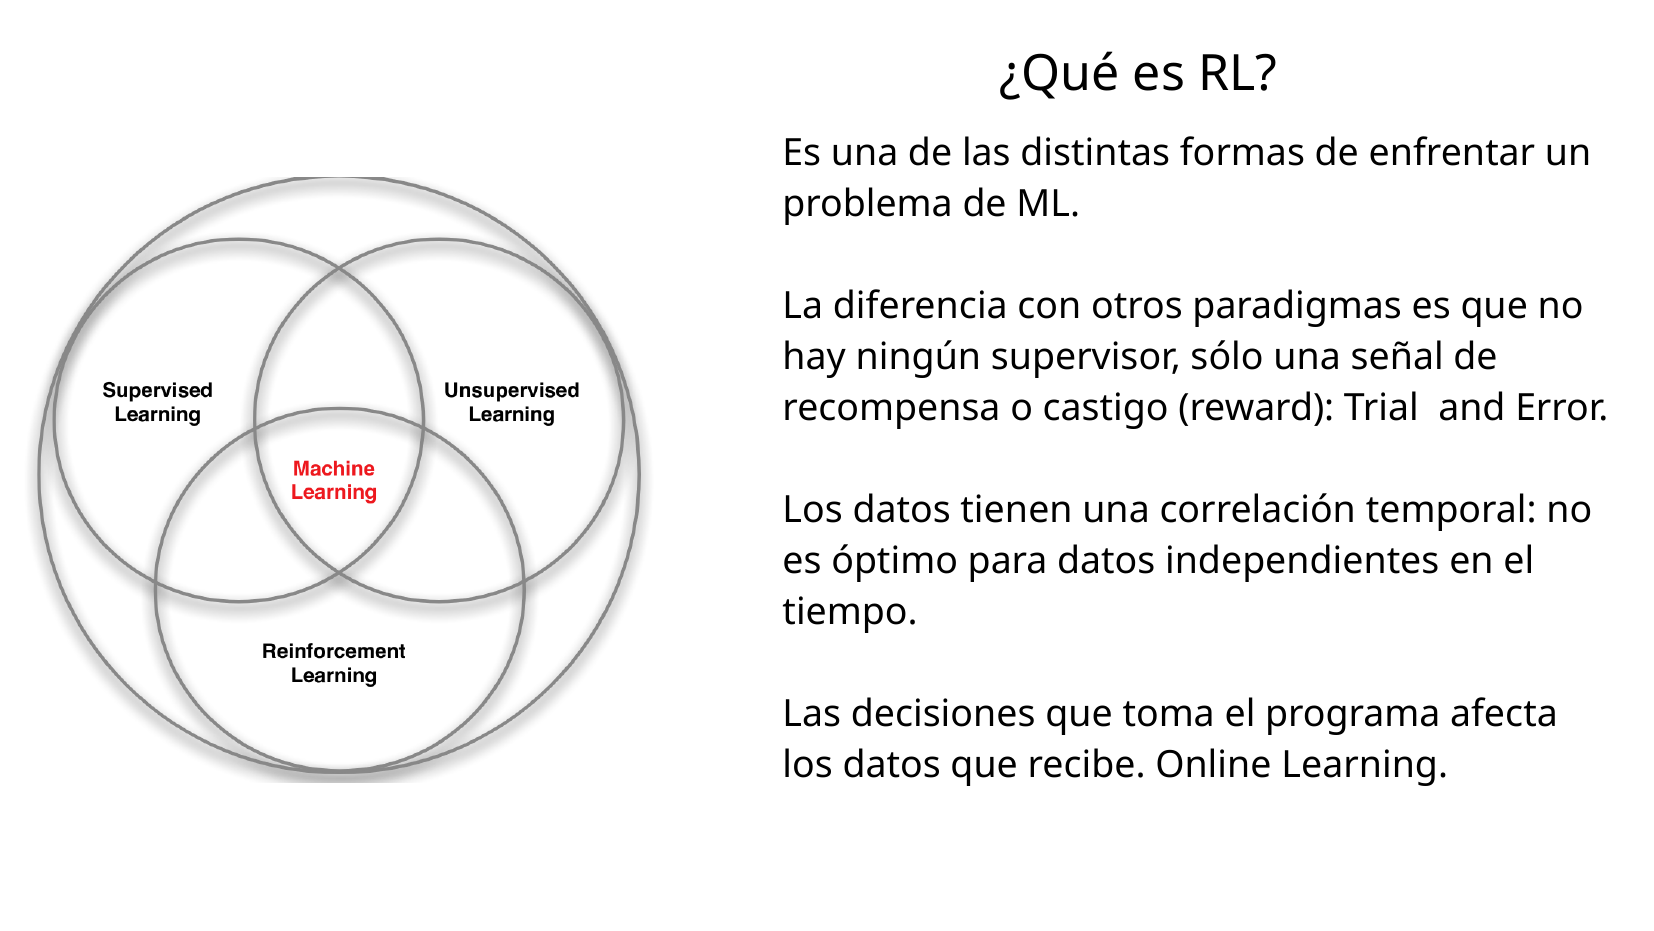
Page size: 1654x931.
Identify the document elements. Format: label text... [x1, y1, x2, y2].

text_box ¿Qué es RL? [813, 29, 1477, 118]
text_box Es una de las distintas formas de enfrentar un problema de ML. La diferencia con otros paradigmas es que no hay ningún supervisor, sólo una señal de recompensa o castigo (reward): Trial and Error. Los datos tienen una correlación temporal: no es óptimo para datos independientes en el tiempo. Las decisiones que toma el programa afecta los datos que recibe. Online Learning. [767, 118, 1625, 798]
picture [0, 177, 673, 783]
